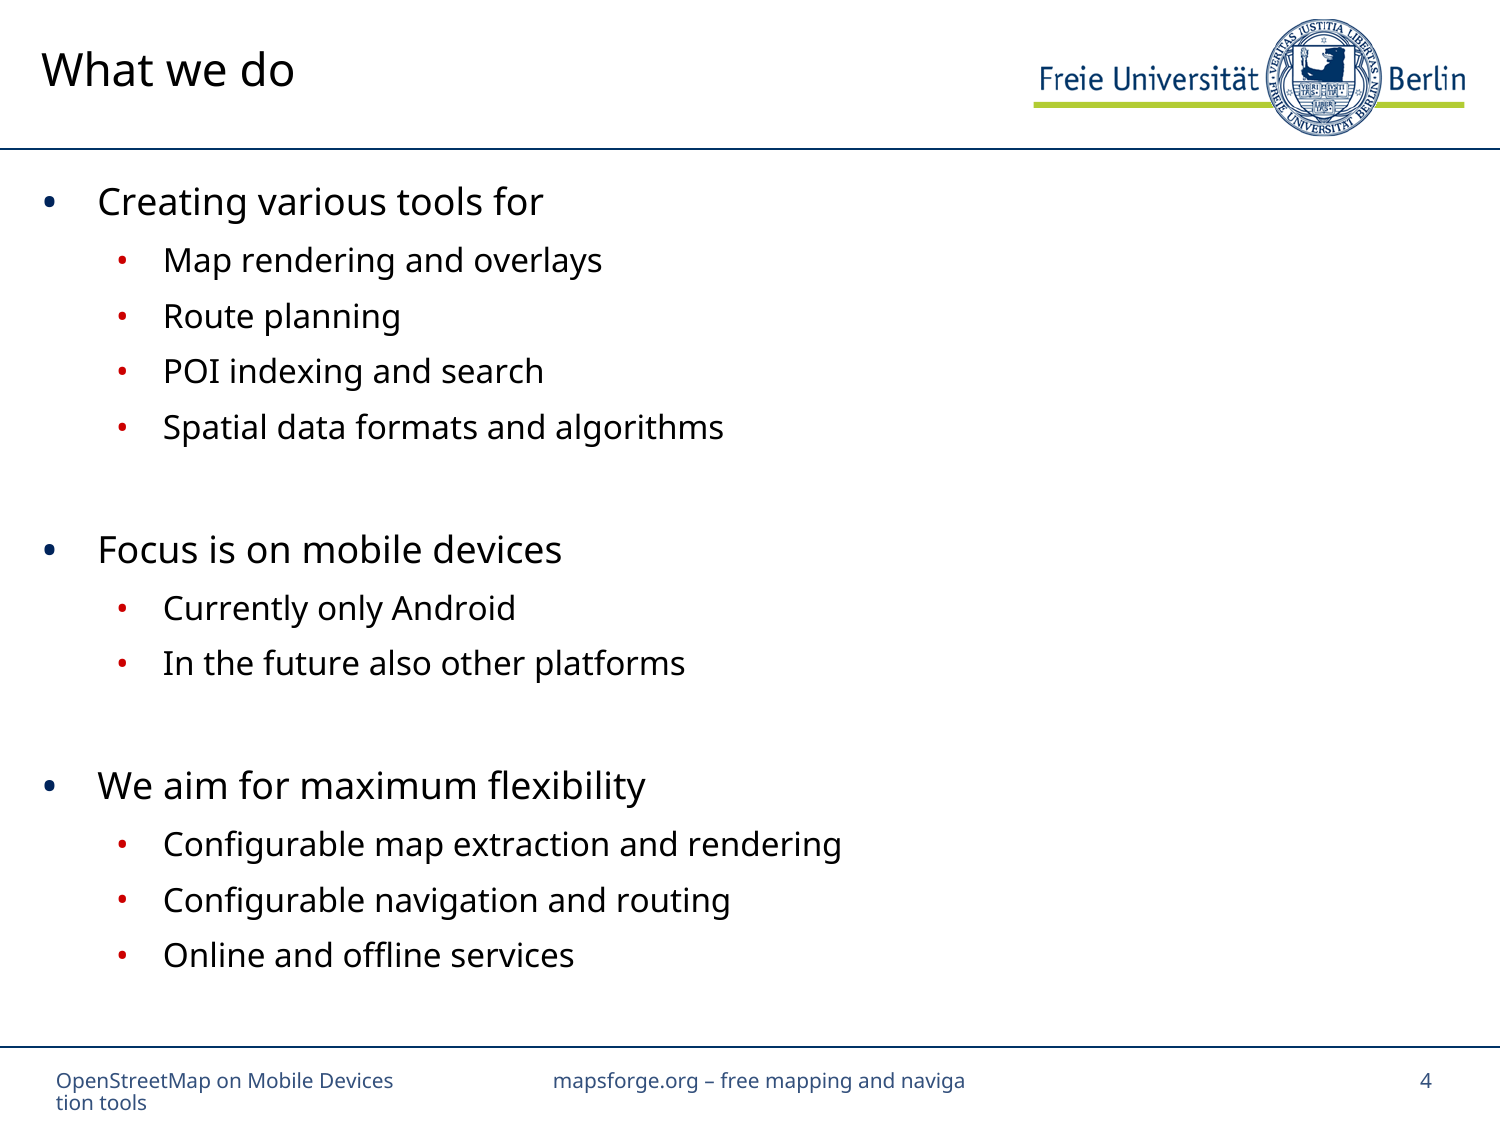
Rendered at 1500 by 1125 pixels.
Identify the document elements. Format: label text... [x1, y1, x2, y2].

list Creating various tools for Map rendering and overlays Route planning POI indexing and search Spatial data formats and algorithms Focus is on mobile devices Currently only Android In the future also other platforms We aim for maximum flexibility Configurable map extraction and rendering Configurable navigation and routing Online and offline services [41, 175, 1447, 919]
title What we do [41, 0, 1016, 138]
picture [1033, 19, 1470, 137]
